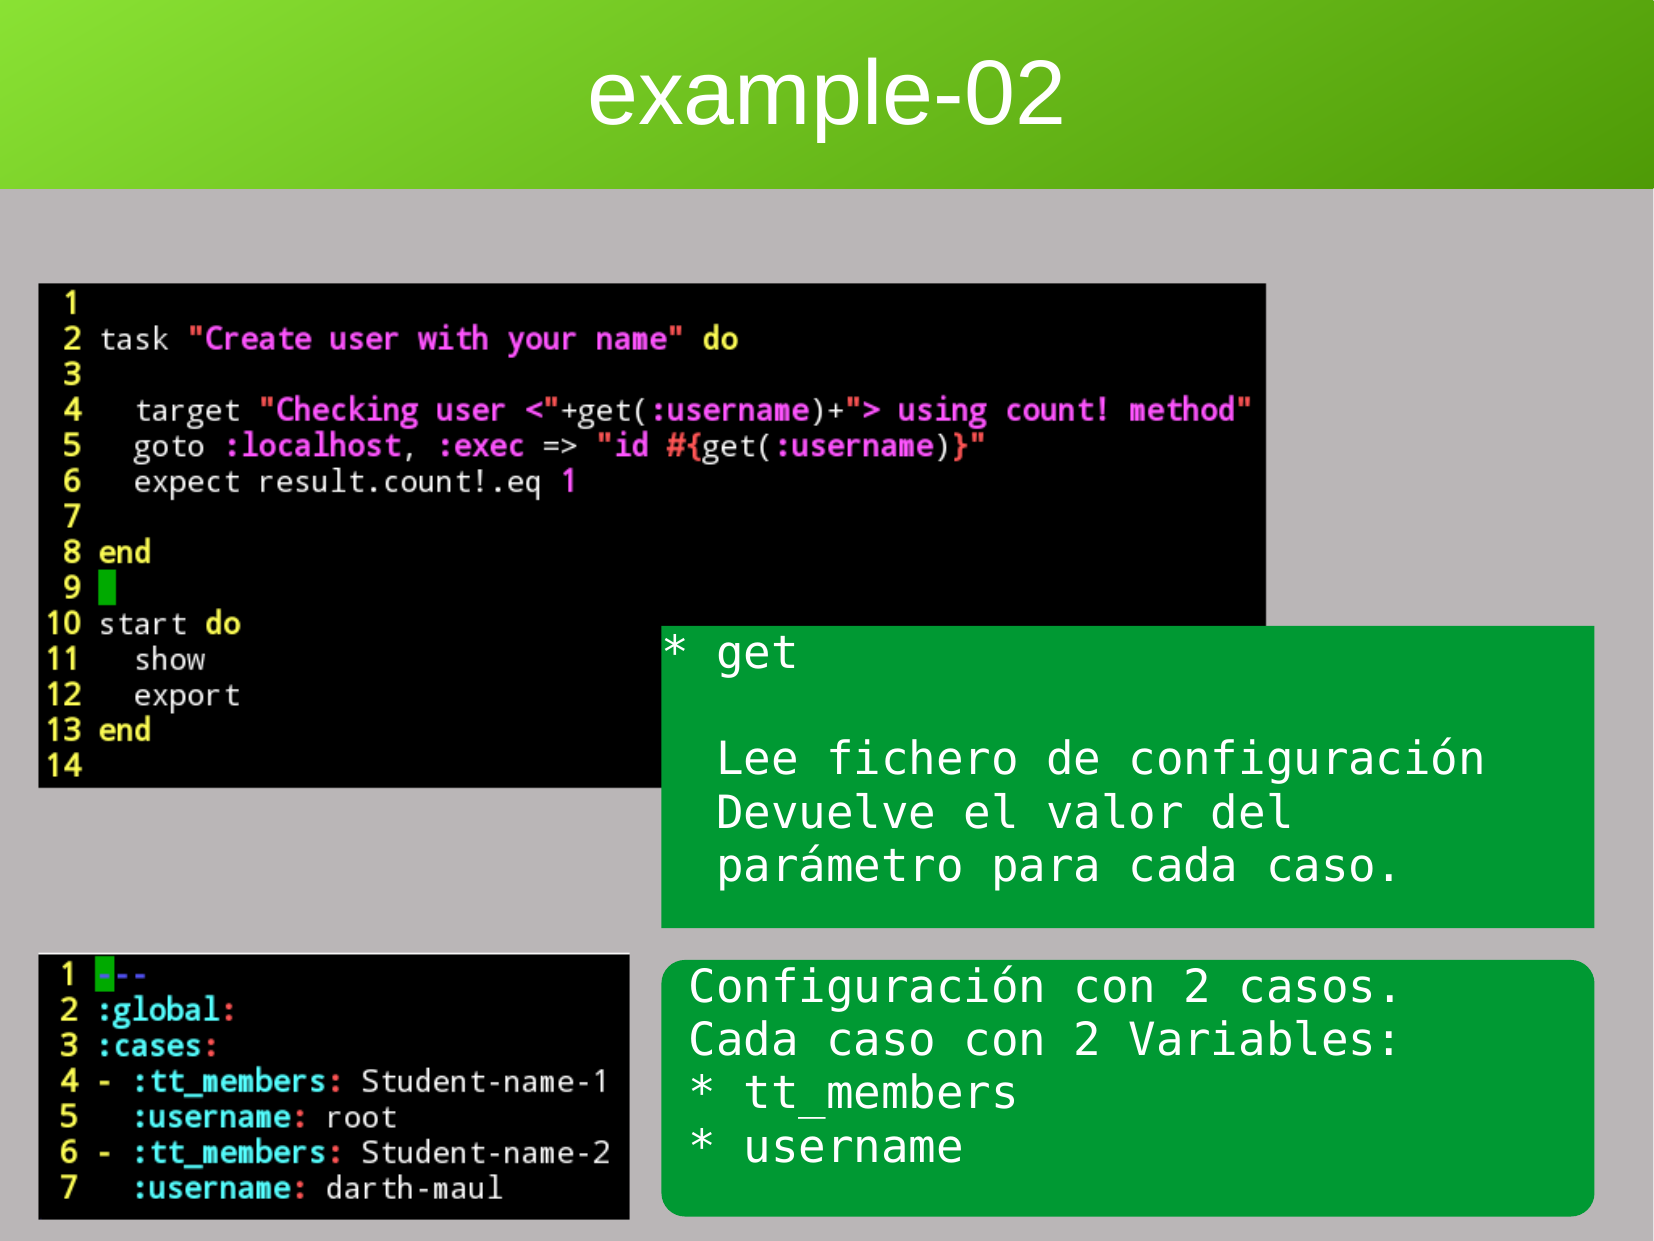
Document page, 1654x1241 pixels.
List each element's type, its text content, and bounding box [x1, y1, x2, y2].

title * get Lee fichero de configuración Devuelve el valor del parámetro para cada caso. [661, 625, 1595, 929]
title example-02 [0, 0, 1654, 189]
title Configuración con 2 casos. Cada caso con 2 Variables: * tt_members * username [661, 959, 1595, 1217]
picture [0, 189, 1654, 1241]
